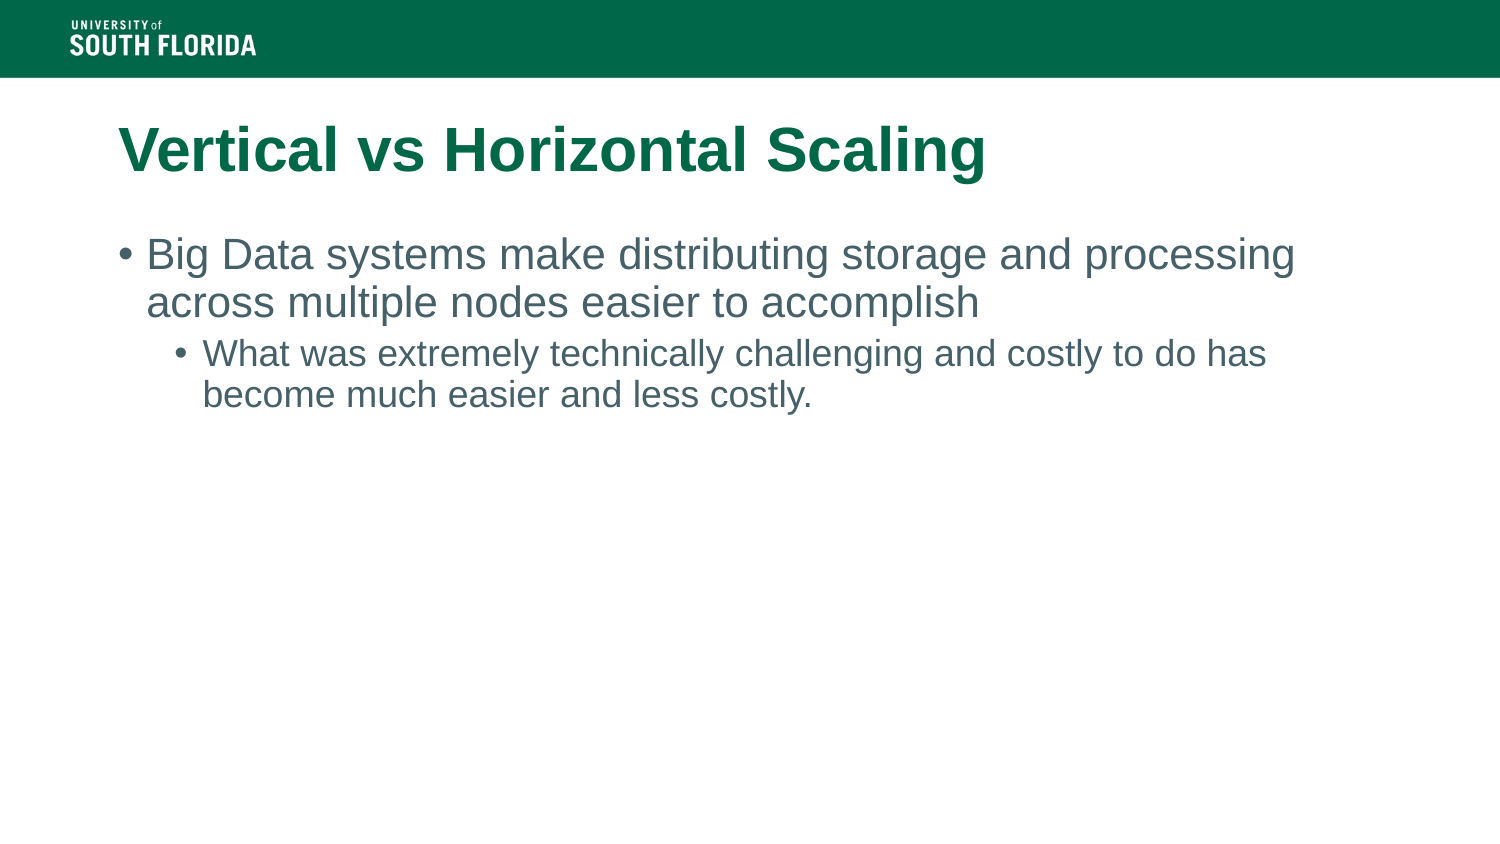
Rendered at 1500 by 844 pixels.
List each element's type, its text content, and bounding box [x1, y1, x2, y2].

picture [0, 0, 1500, 844]
title Vertical vs Horizontal Scaling [103, 94, 1397, 208]
list Big Data systems make distributing storage and processing across multiple nodes easier to accomplish What was extremely technically challenging and costly to do has become much easier and less costly. [103, 224, 1397, 760]
